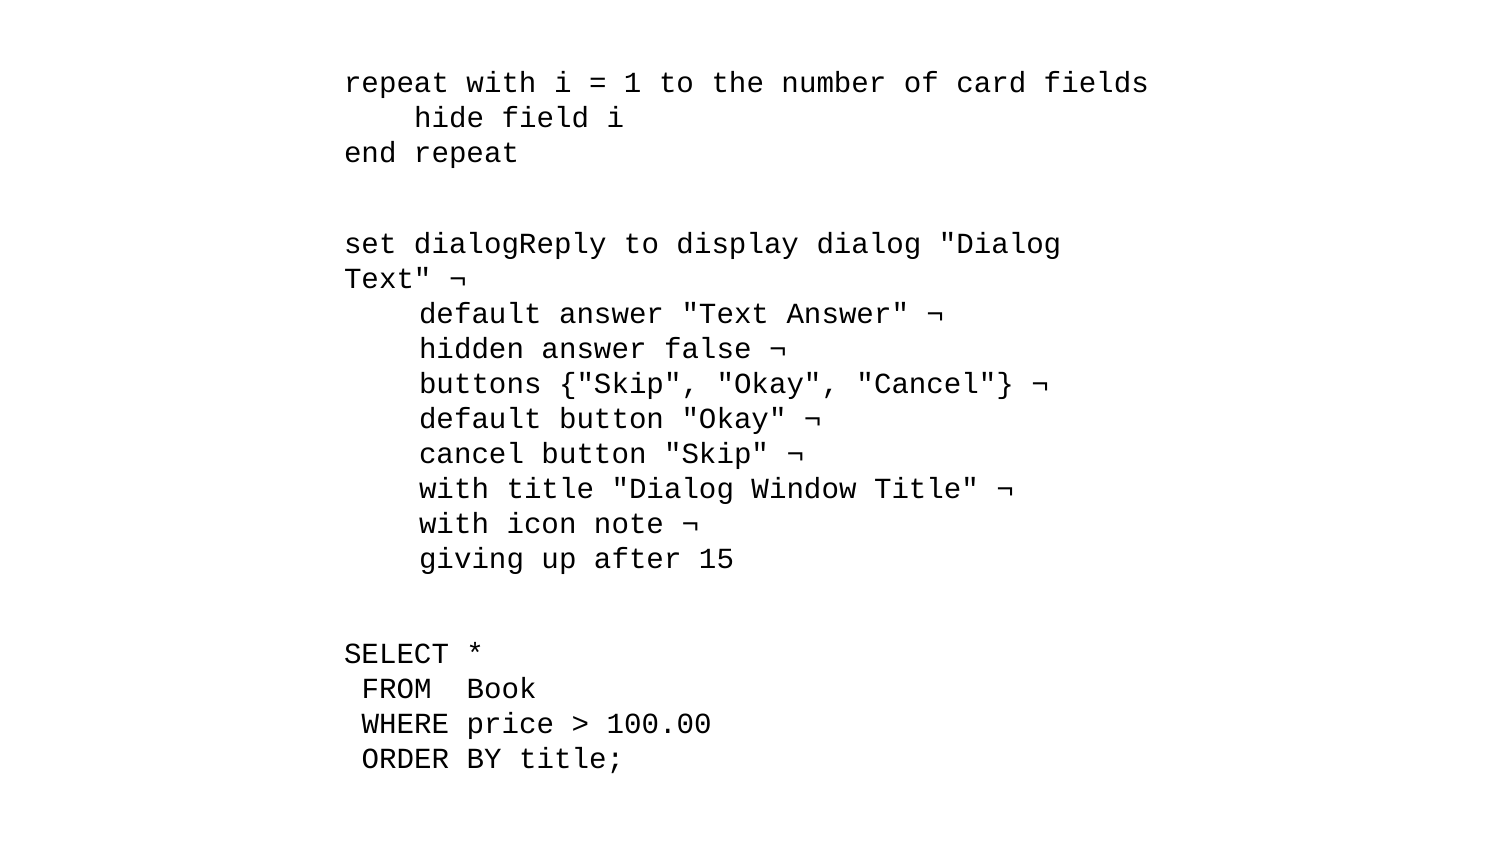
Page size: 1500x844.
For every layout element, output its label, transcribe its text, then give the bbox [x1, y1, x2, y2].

text_box SELECT * FROM Book WHERE price > 100.00 ORDER BY title; [329, 619, 1171, 824]
text_box repeat with i = 1 to the number of card fields hide field i end repeat [329, 47, 1171, 183]
text_box set dialogReply to display dialog "Dialog Text" ¬ default answer "Text Answer" ¬ hidden answer false ¬ buttons {"Skip", "Okay", "Cancel"} ¬ default button "Okay" ¬ cancel button "Skip" ¬ with title "Dialog Window Title" ¬ with icon note ¬ giving up after 15 [329, 209, 1171, 590]
